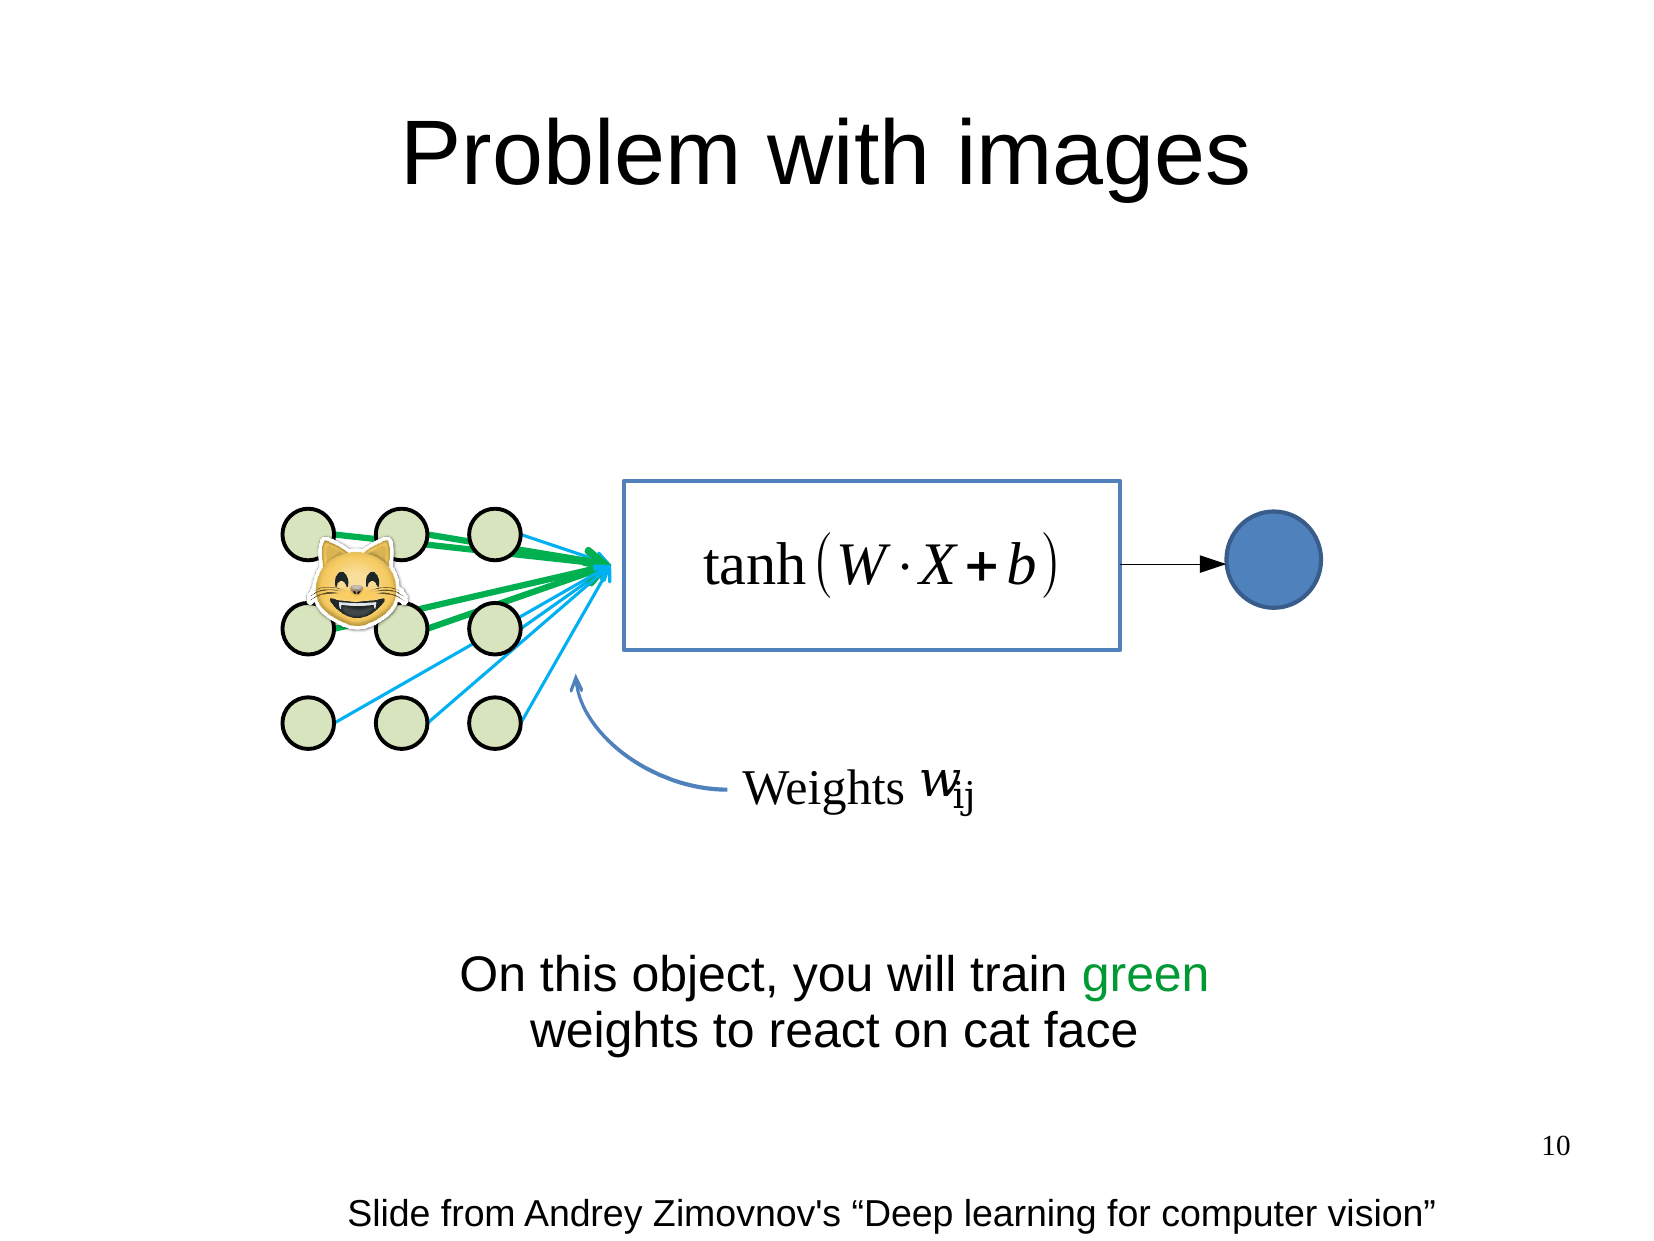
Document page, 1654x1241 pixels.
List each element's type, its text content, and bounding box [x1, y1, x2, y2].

text_box 𝑤 [917, 757, 951, 816]
text_box [379, 609, 425, 652]
text_box [1229, 514, 1318, 605]
text_box [430, 608, 475, 632]
text_box [427, 531, 473, 553]
text_box [418, 533, 612, 723]
text_box [569, 673, 728, 792]
picture [302, 532, 413, 634]
text_box [285, 511, 331, 557]
title Problem with images [82, 49, 1571, 257]
text_box [285, 607, 331, 652]
text_box [472, 700, 518, 746]
text_box [378, 700, 425, 746]
chart [684, 527, 1075, 601]
text_box Slide from Andrey Zimovnov's “Deep learning for computer vision” [332, 1185, 1452, 1241]
text_box Weights [742, 760, 917, 816]
text_box [336, 643, 473, 724]
text_box On this object, you will train green weights to react on cat face [444, 939, 1225, 1067]
text_box [379, 511, 425, 554]
text_box [285, 700, 332, 746]
text_box ij [952, 779, 974, 823]
text_box [472, 511, 518, 558]
text_box [472, 605, 518, 652]
